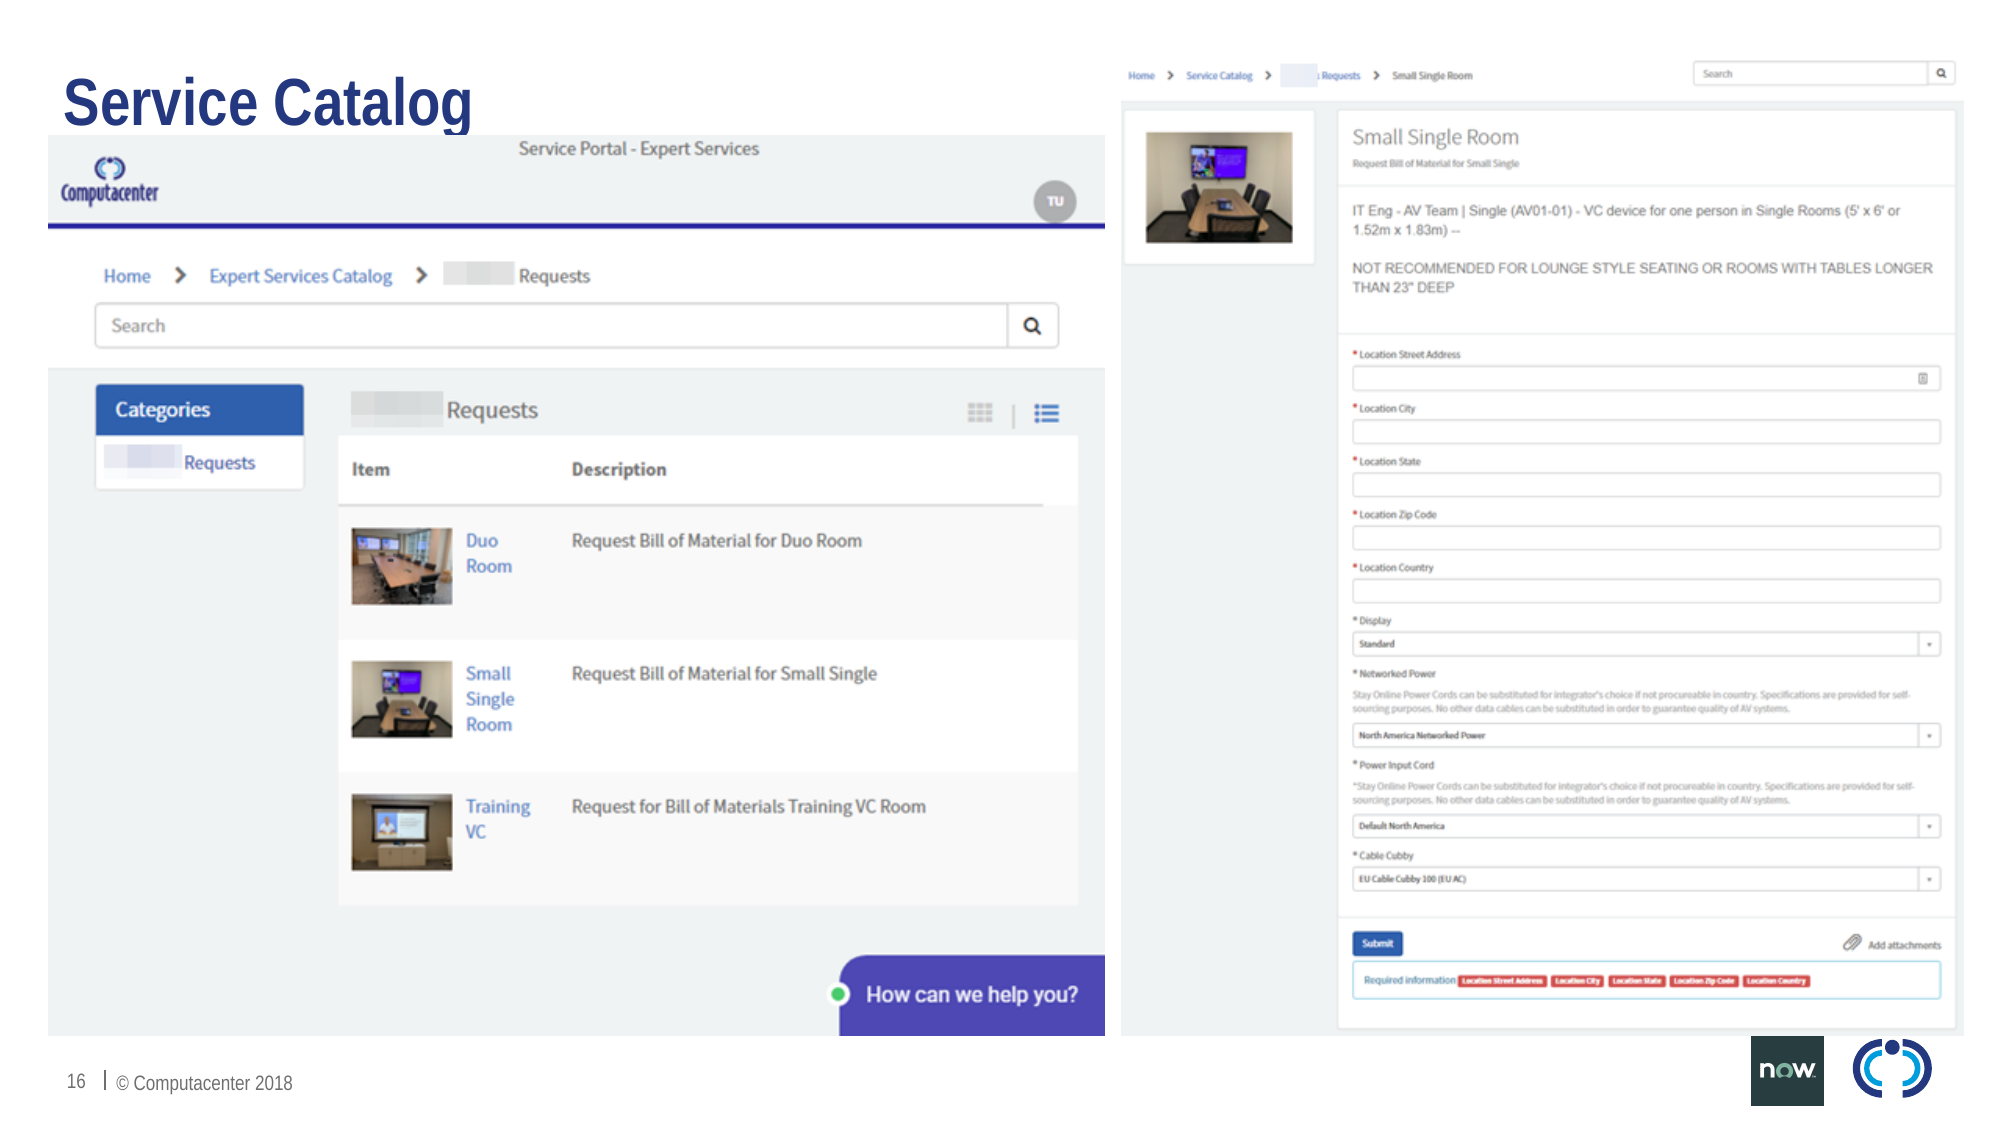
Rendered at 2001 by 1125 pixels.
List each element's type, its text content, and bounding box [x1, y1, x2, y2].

text_box 16 [66, 1059, 103, 1096]
text_box © Computacenter 2018 [116, 1061, 908, 1097]
picture [48, 135, 1105, 1036]
picture [1121, 53, 1964, 1106]
title Service Catalog [48, 59, 1121, 132]
